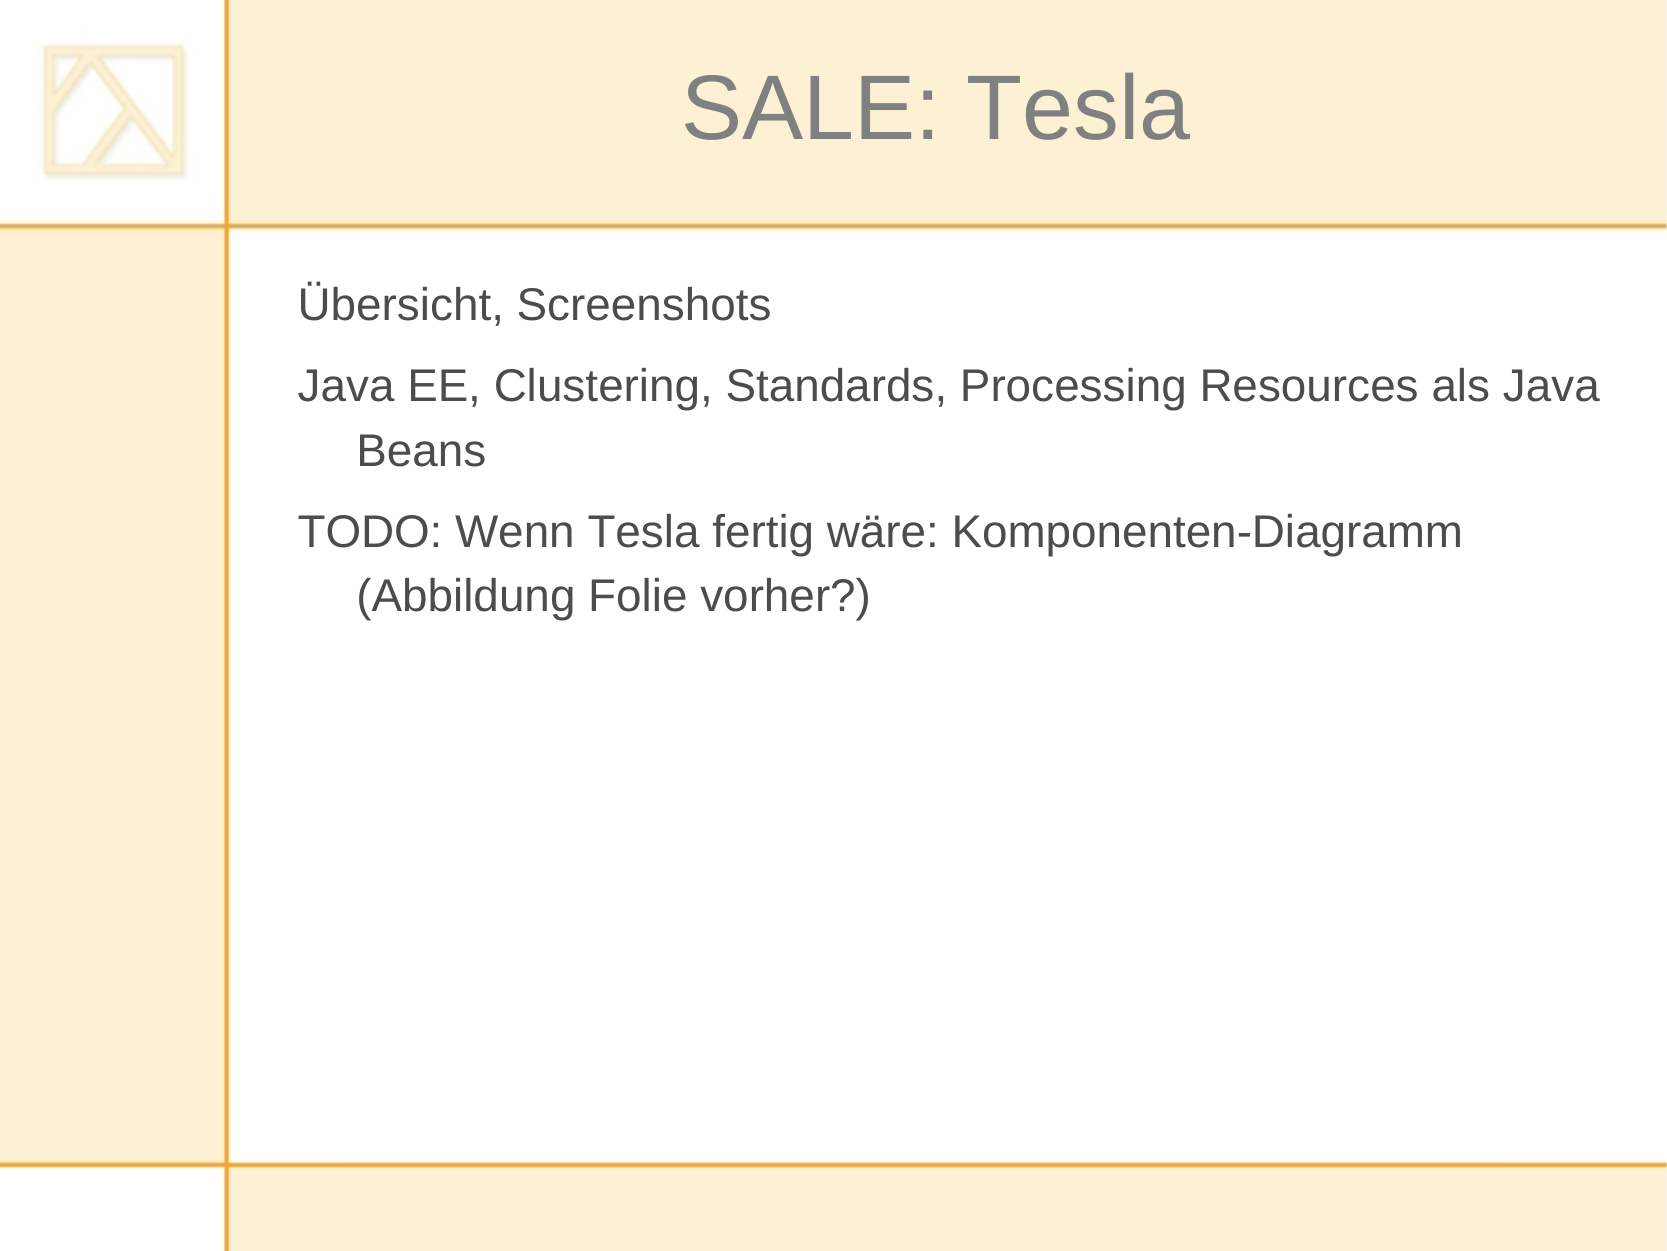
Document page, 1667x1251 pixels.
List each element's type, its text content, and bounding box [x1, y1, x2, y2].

list Übersicht, Screenshots Java EE, Clustering, Standards, Processing Resources als Java Beans TODO: Wenn Tesla fertig wäre: Komponenten-Diagramm (Abbildung Folie vorher?) [268, 265, 1611, 611]
title SALE: Tesla [265, 5, 1608, 214]
picture [0, 0, 1667, 1251]
